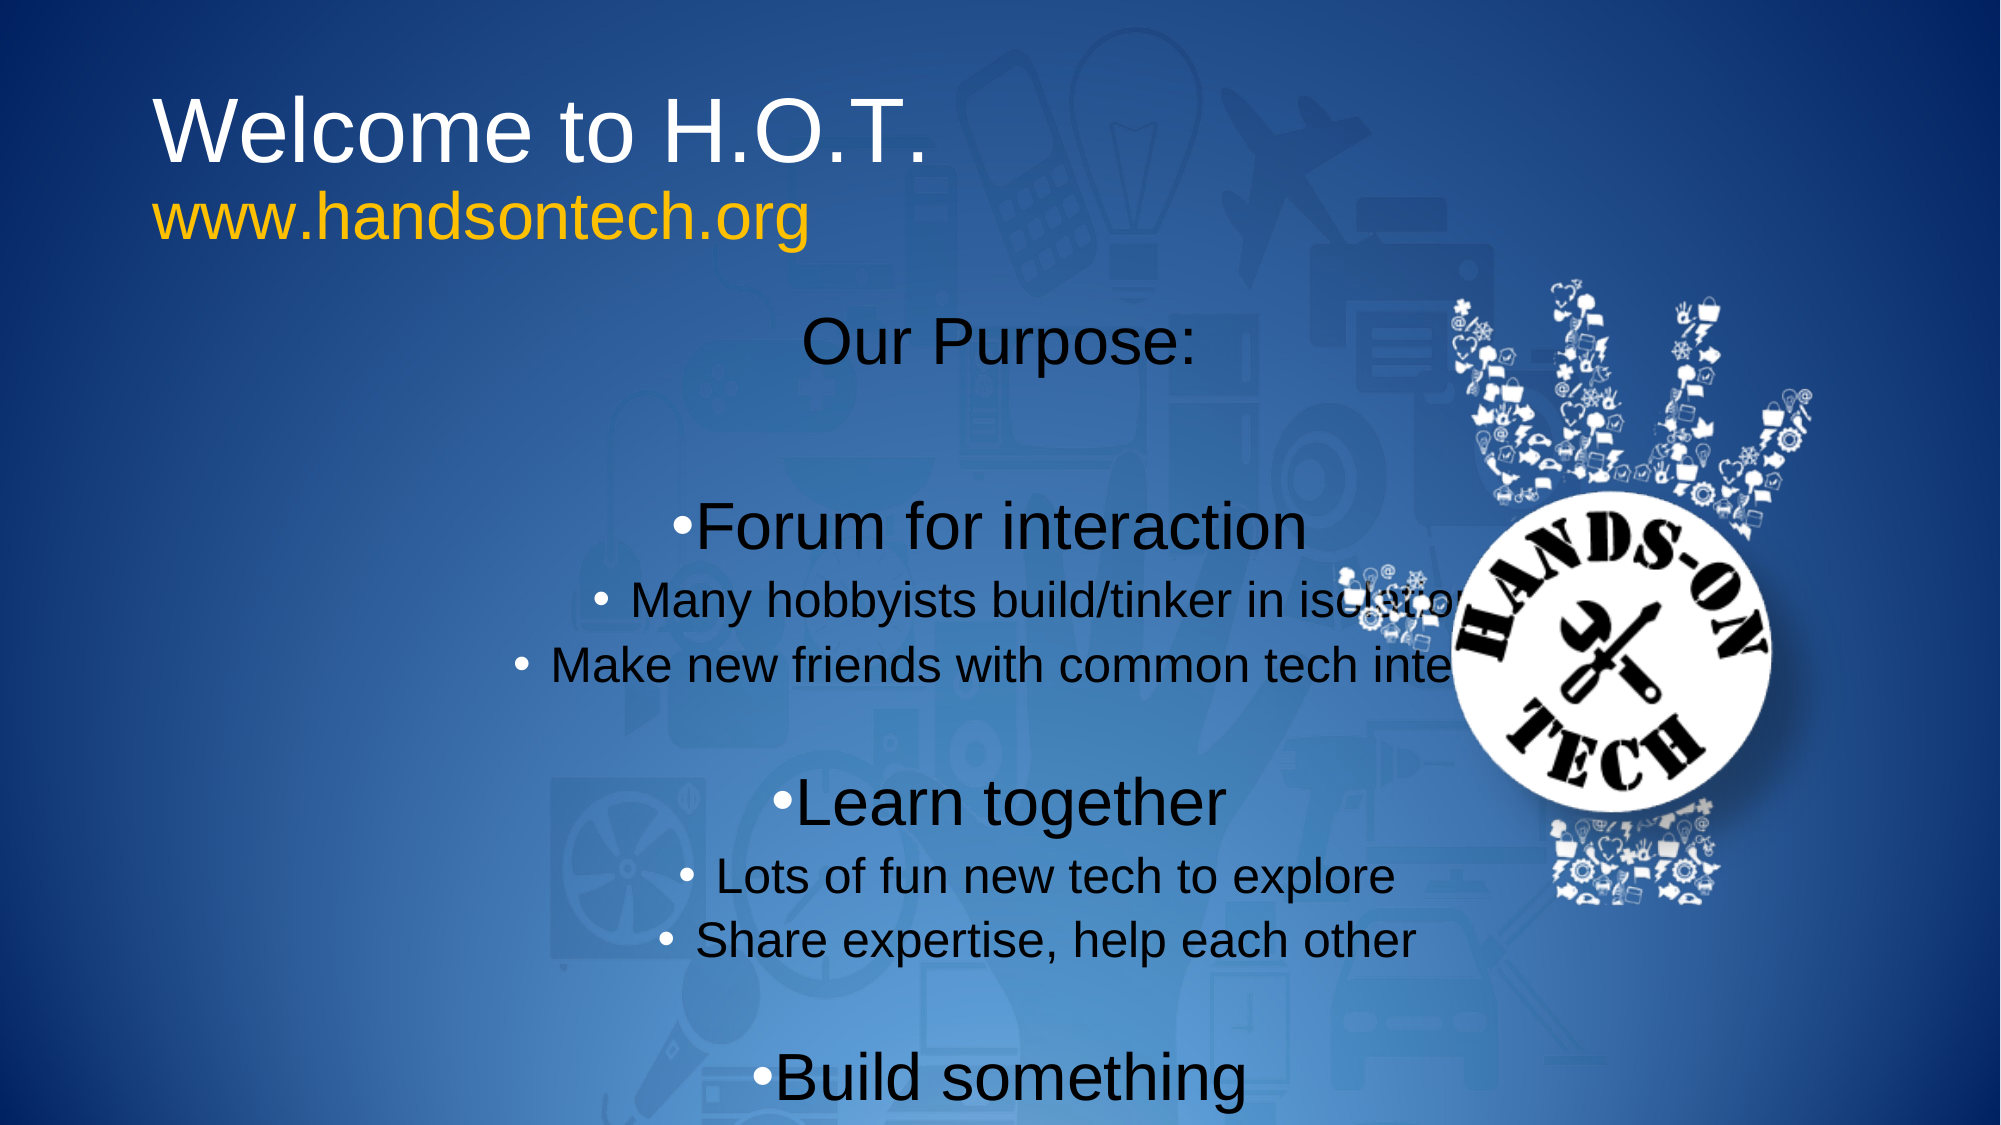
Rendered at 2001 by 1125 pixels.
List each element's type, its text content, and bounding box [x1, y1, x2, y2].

picture [0, 0, 2001, 1125]
text_box Welcome to H.O.T. www.handsontech.org [137, 59, 1778, 278]
text_box Our Purpose: Forum for interaction Many hobbyists build/tinker in isolation Make new friends with common tech interests Learn together Lots of fun new tech to explore Share expertise, help each other Build something Hands-On learning Make something fun & useful [137, 299, 1863, 1014]
